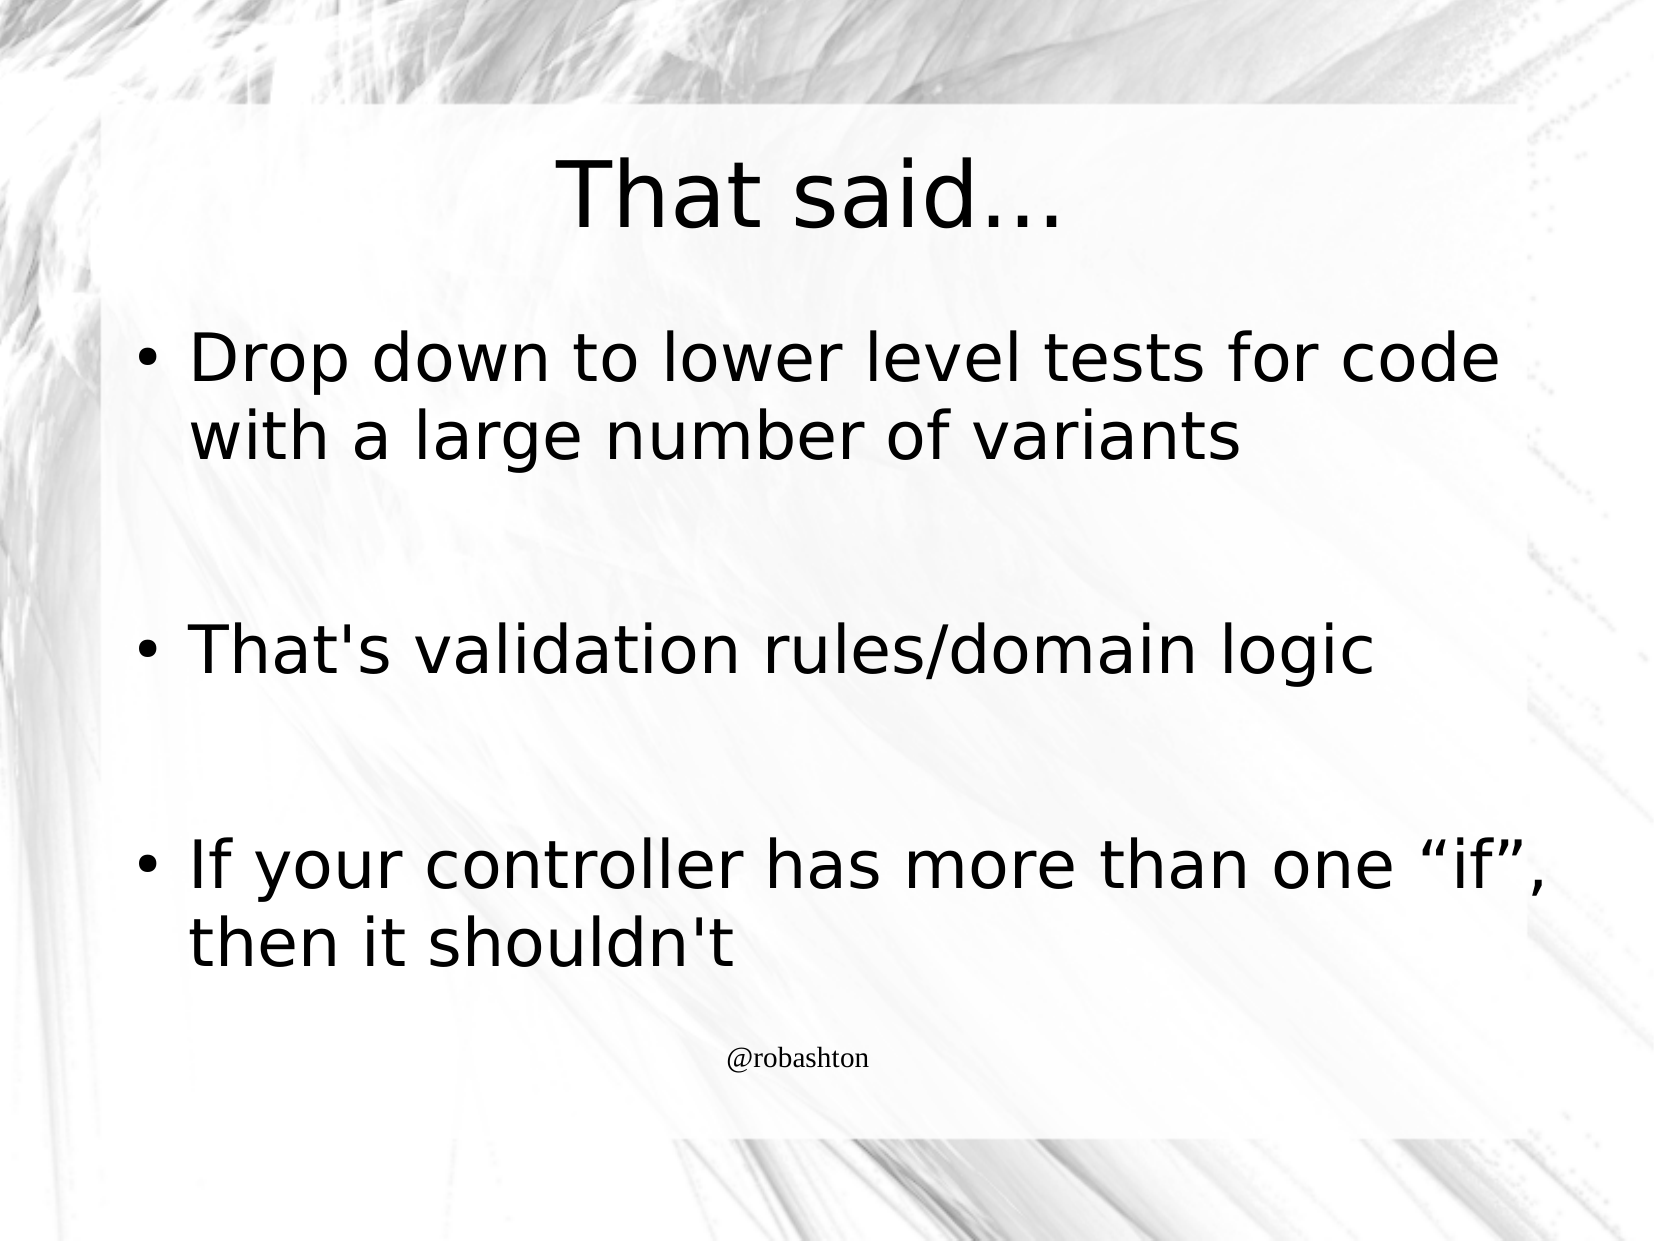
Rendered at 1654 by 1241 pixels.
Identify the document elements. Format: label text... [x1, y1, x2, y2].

picture [0, 0, 1654, 1241]
list Drop down to lower level tests for code with a large number of variants That's validation rules/domain logic If your controller has more than one “if”, then it shouldn't [118, 319, 1571, 1040]
title That said... [118, 112, 1506, 281]
